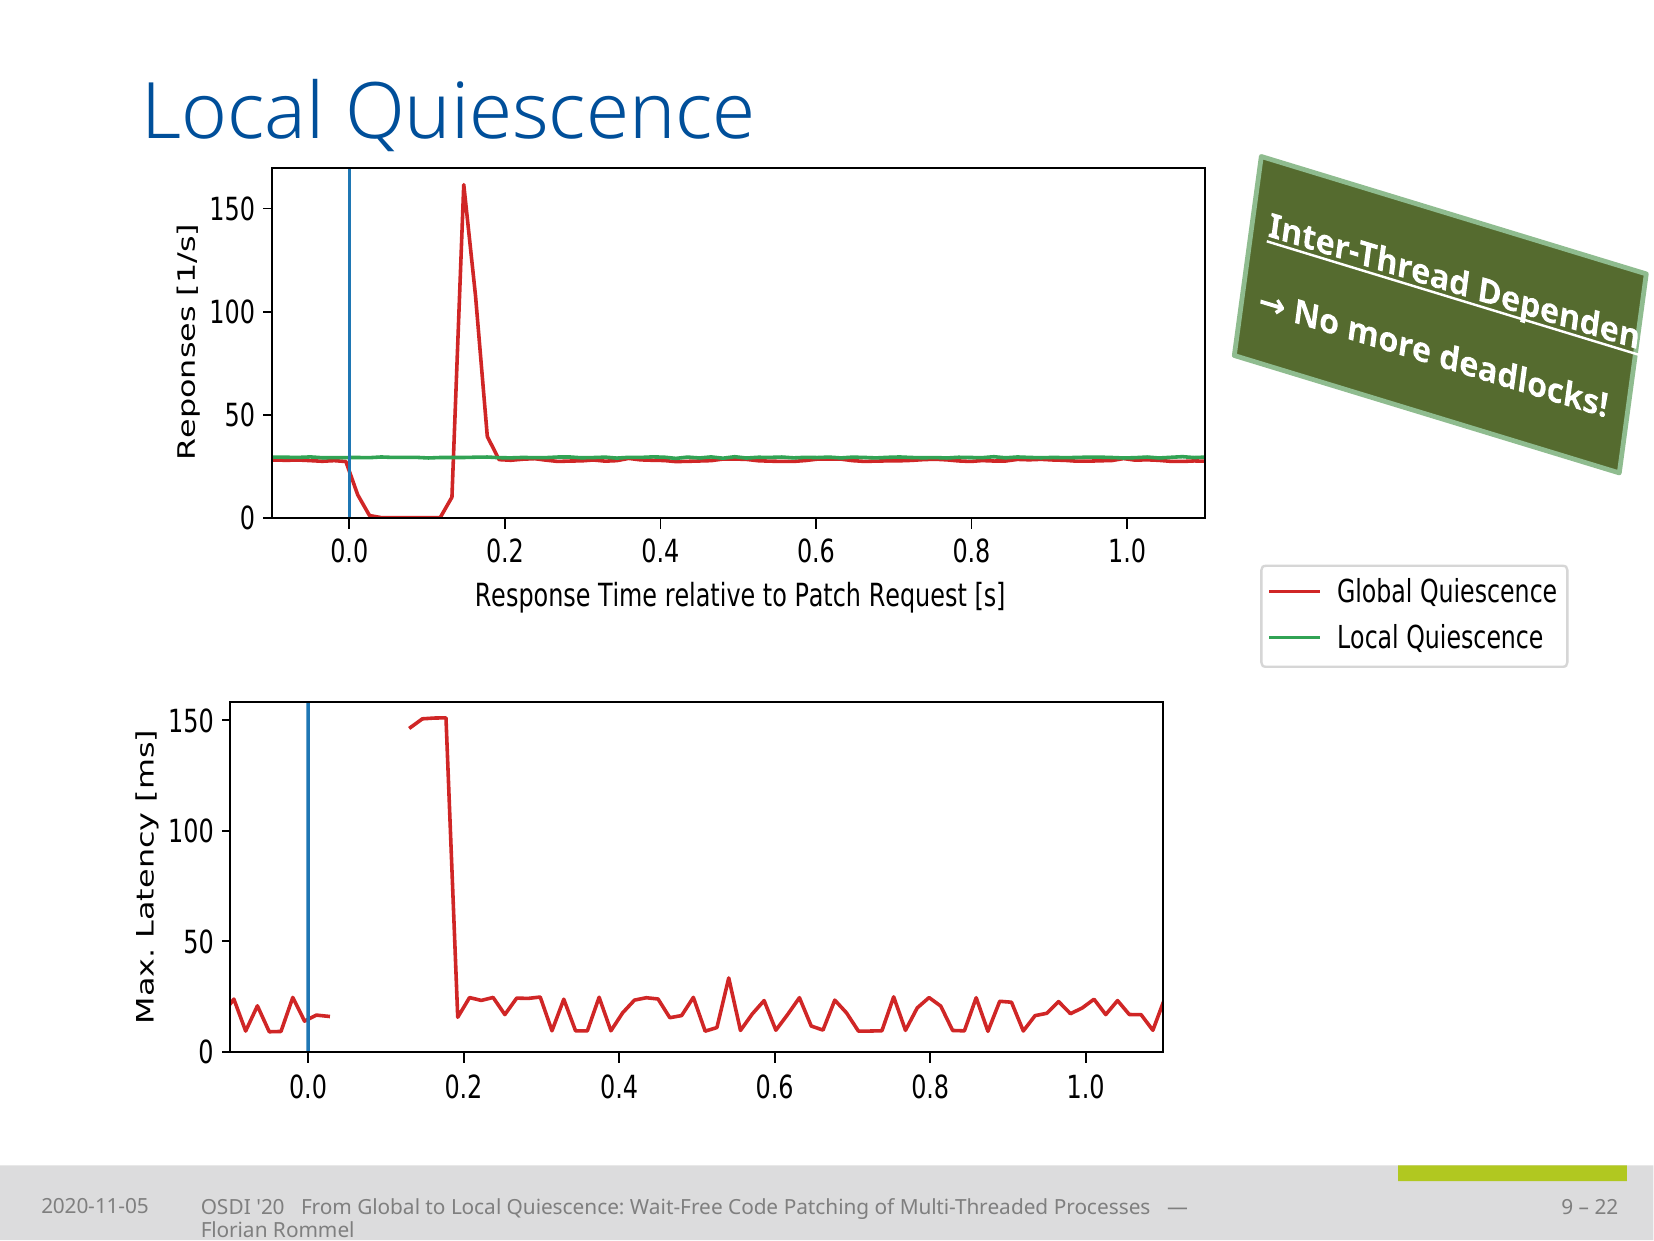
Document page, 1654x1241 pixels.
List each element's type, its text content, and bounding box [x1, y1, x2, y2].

picture [112, 685, 1190, 1113]
title Local Quiescence [141, 55, 1223, 134]
picture [153, 149, 1231, 630]
picture [1251, 551, 1579, 682]
text_box Inter-Thread Dependencies → No more deadlocks! [1234, 156, 1647, 473]
